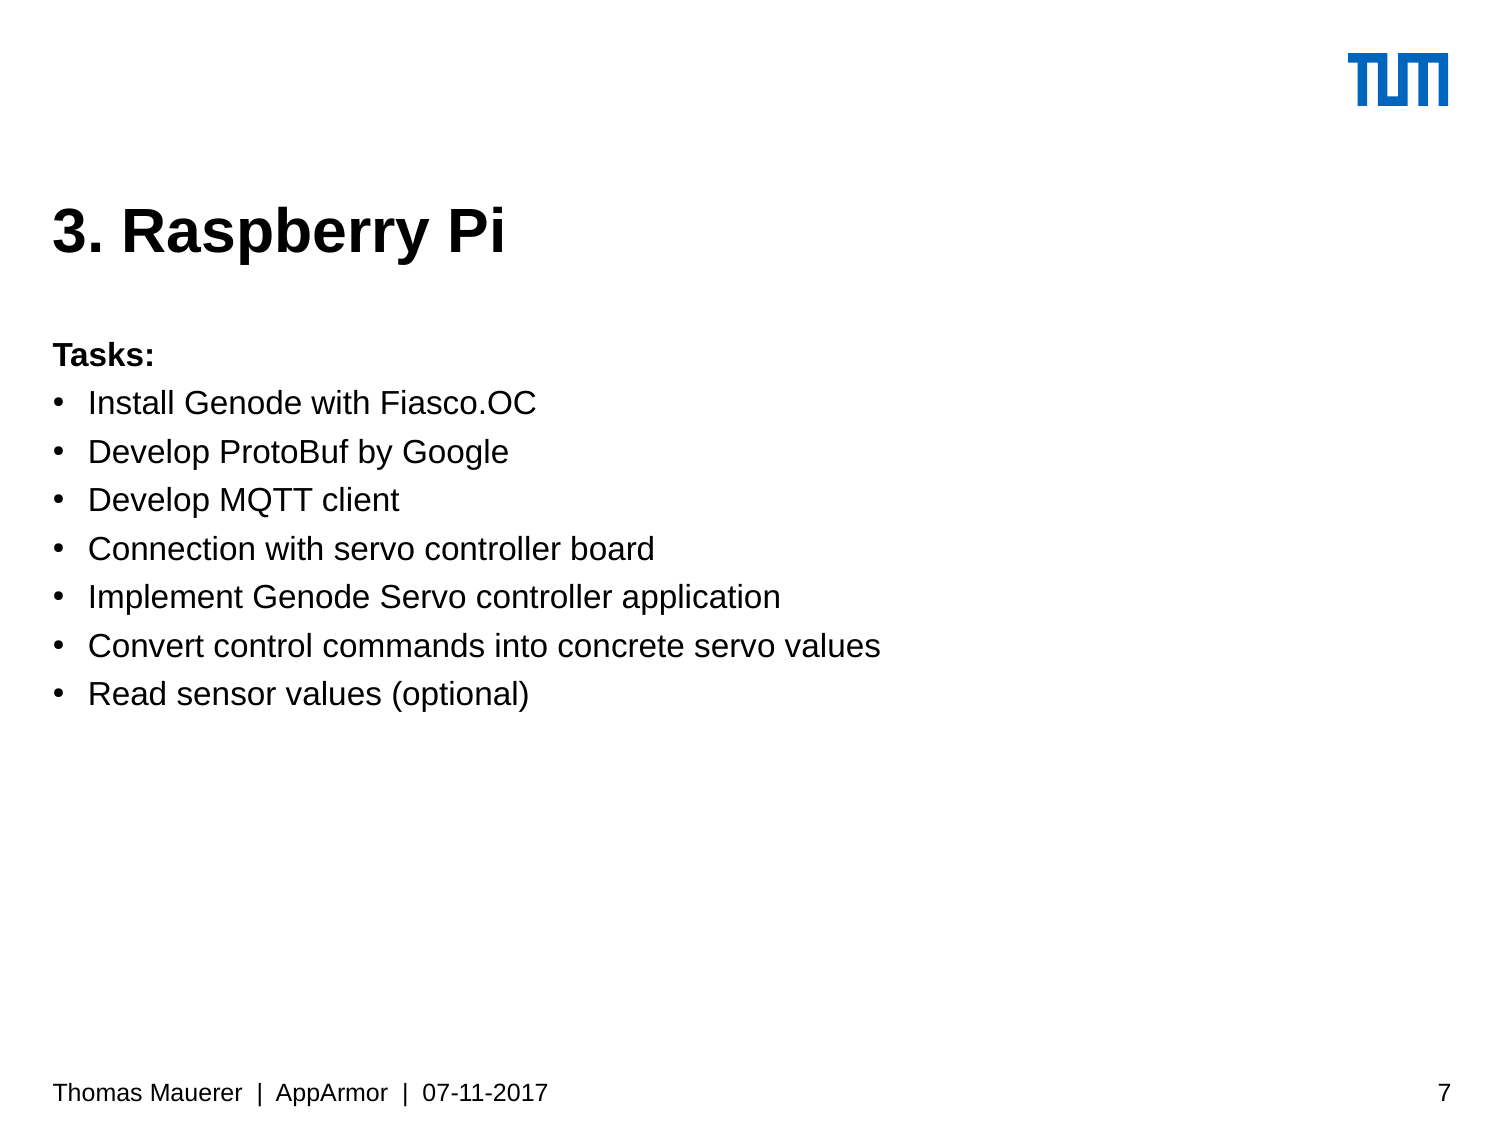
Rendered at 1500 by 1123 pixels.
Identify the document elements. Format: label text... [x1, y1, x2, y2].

list Tasks: Install Genode with Fiasco.OC Develop ProtoBuf by Google Develop MQTT client Connection with servo controller board Implement Genode Servo controller application Convert control commands into concrete servo values Read sensor values (optional) [52, 330, 1453, 708]
title 3. Raspberry Pi [52, 195, 1453, 266]
